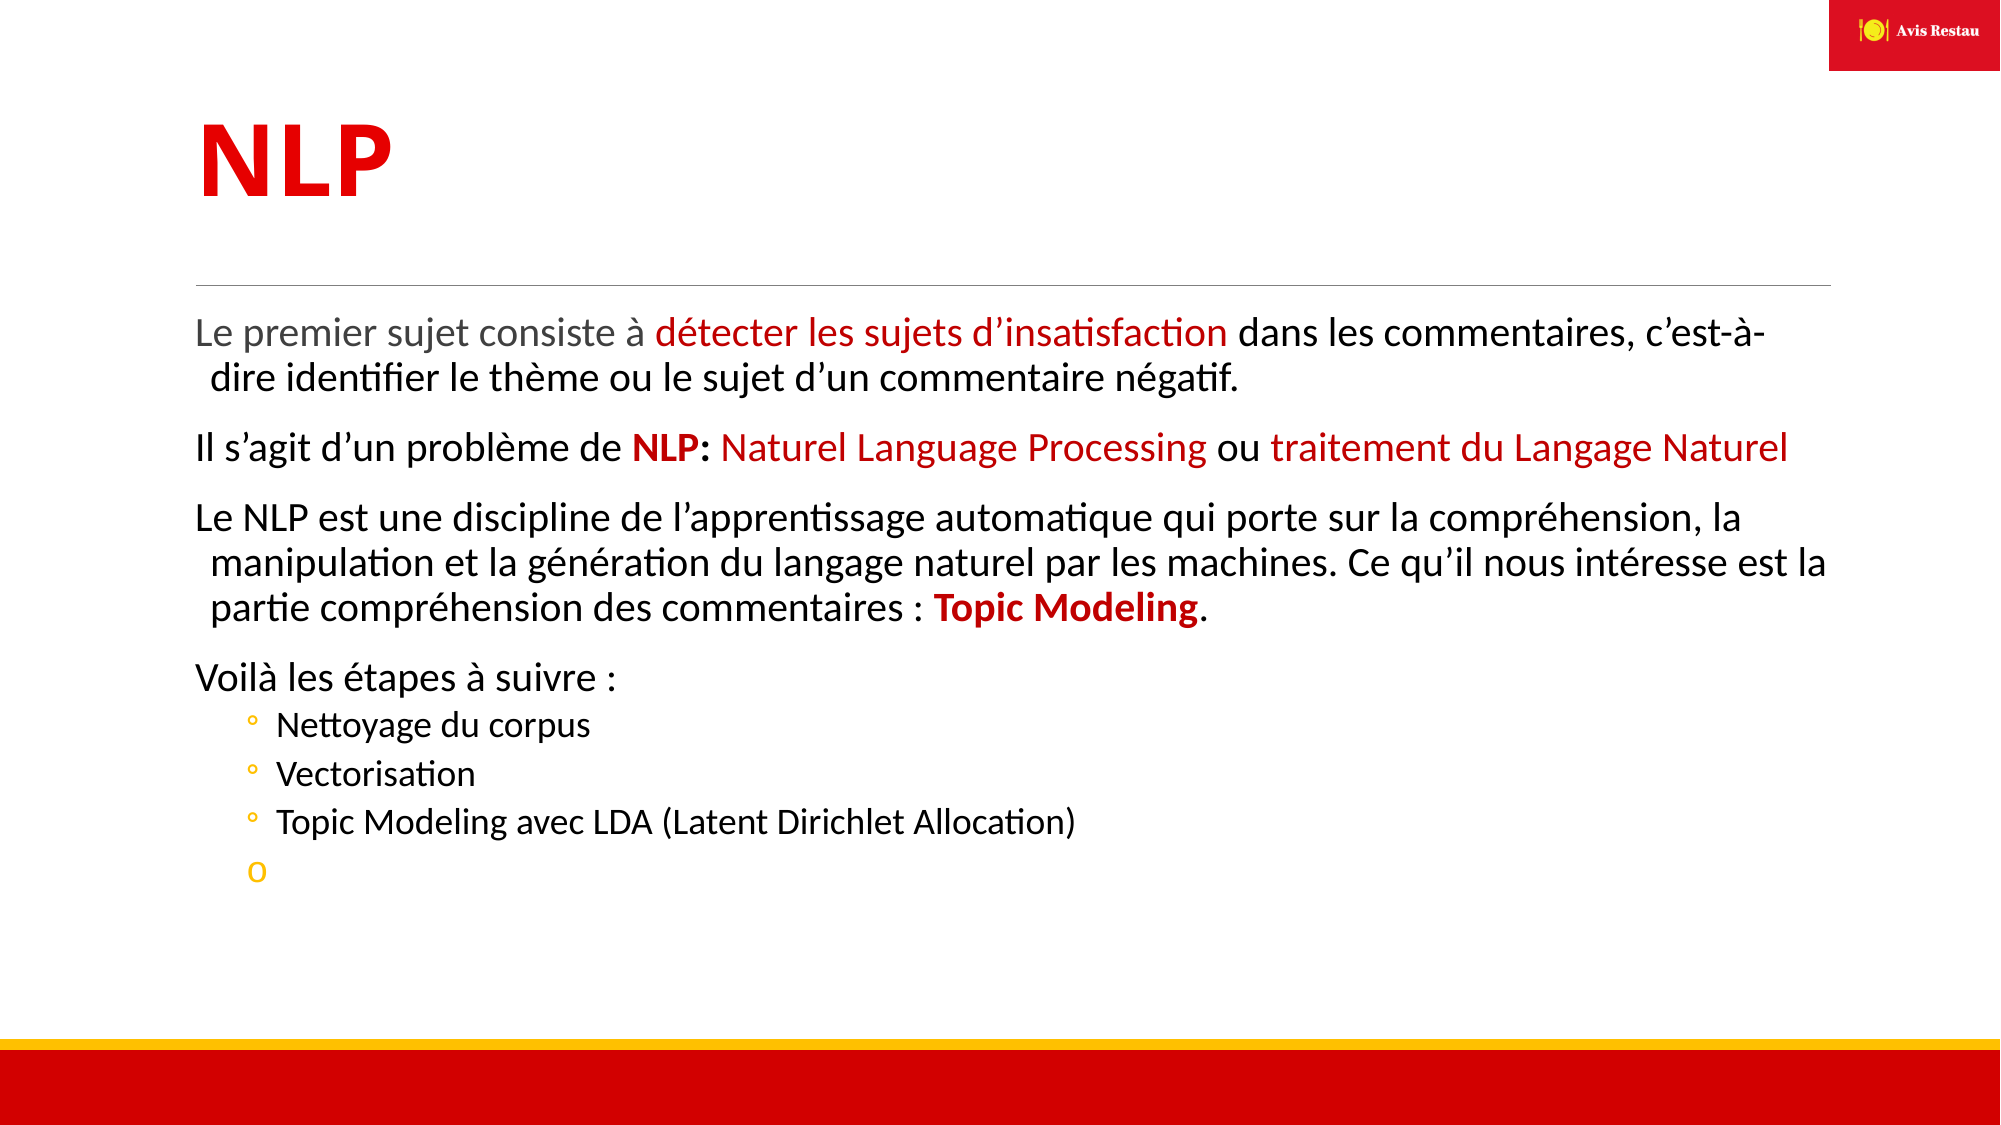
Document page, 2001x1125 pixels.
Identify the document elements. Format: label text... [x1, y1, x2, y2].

list Le premier sujet consiste à détecter les sujets d’insatisfaction dans les commentaires, c’est-à-dire identifier le thème ou le sujet d’un commentaire négatif. Il s’agit d’un problème de NLP: Naturel Language Processing ou traitement du Langage Naturel Le NLP est une discipline de l’apprentissage automatique qui porte sur la compréhension, la manipulation et la génération du langage naturel par les machines. Ce qu’il nous intéresse est la partie compréhension des commentaires : Topic Modeling. Voilà les étapes à suivre : Nettoyage du corpus Vectorisation Topic Modeling avec LDA (Latent Dirichlet Allocation) [180, 302, 1831, 963]
picture [1829, 0, 2000, 71]
title NLP [180, 47, 1831, 286]
